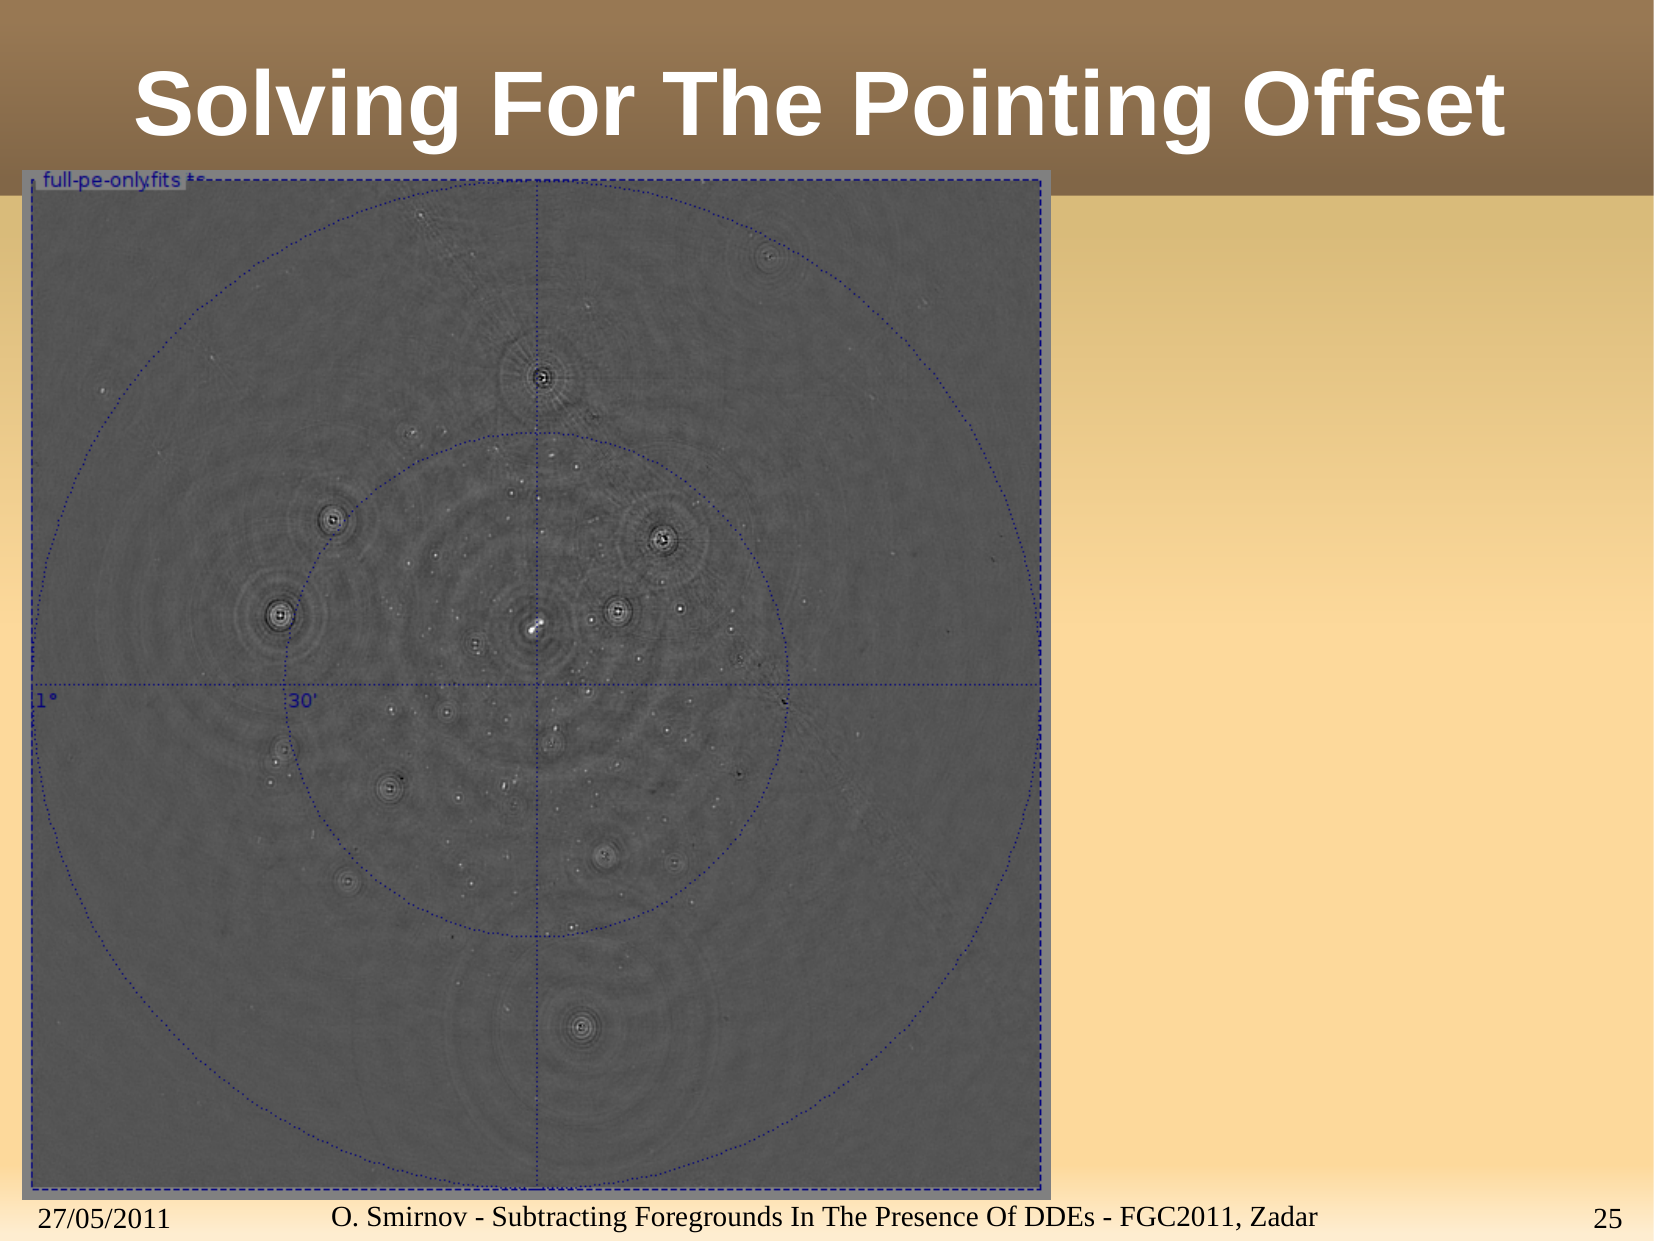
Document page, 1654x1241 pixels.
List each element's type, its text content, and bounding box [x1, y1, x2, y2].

picture [0, 0, 1654, 1241]
title Solving For The Pointing Offset [76, 0, 1565, 208]
